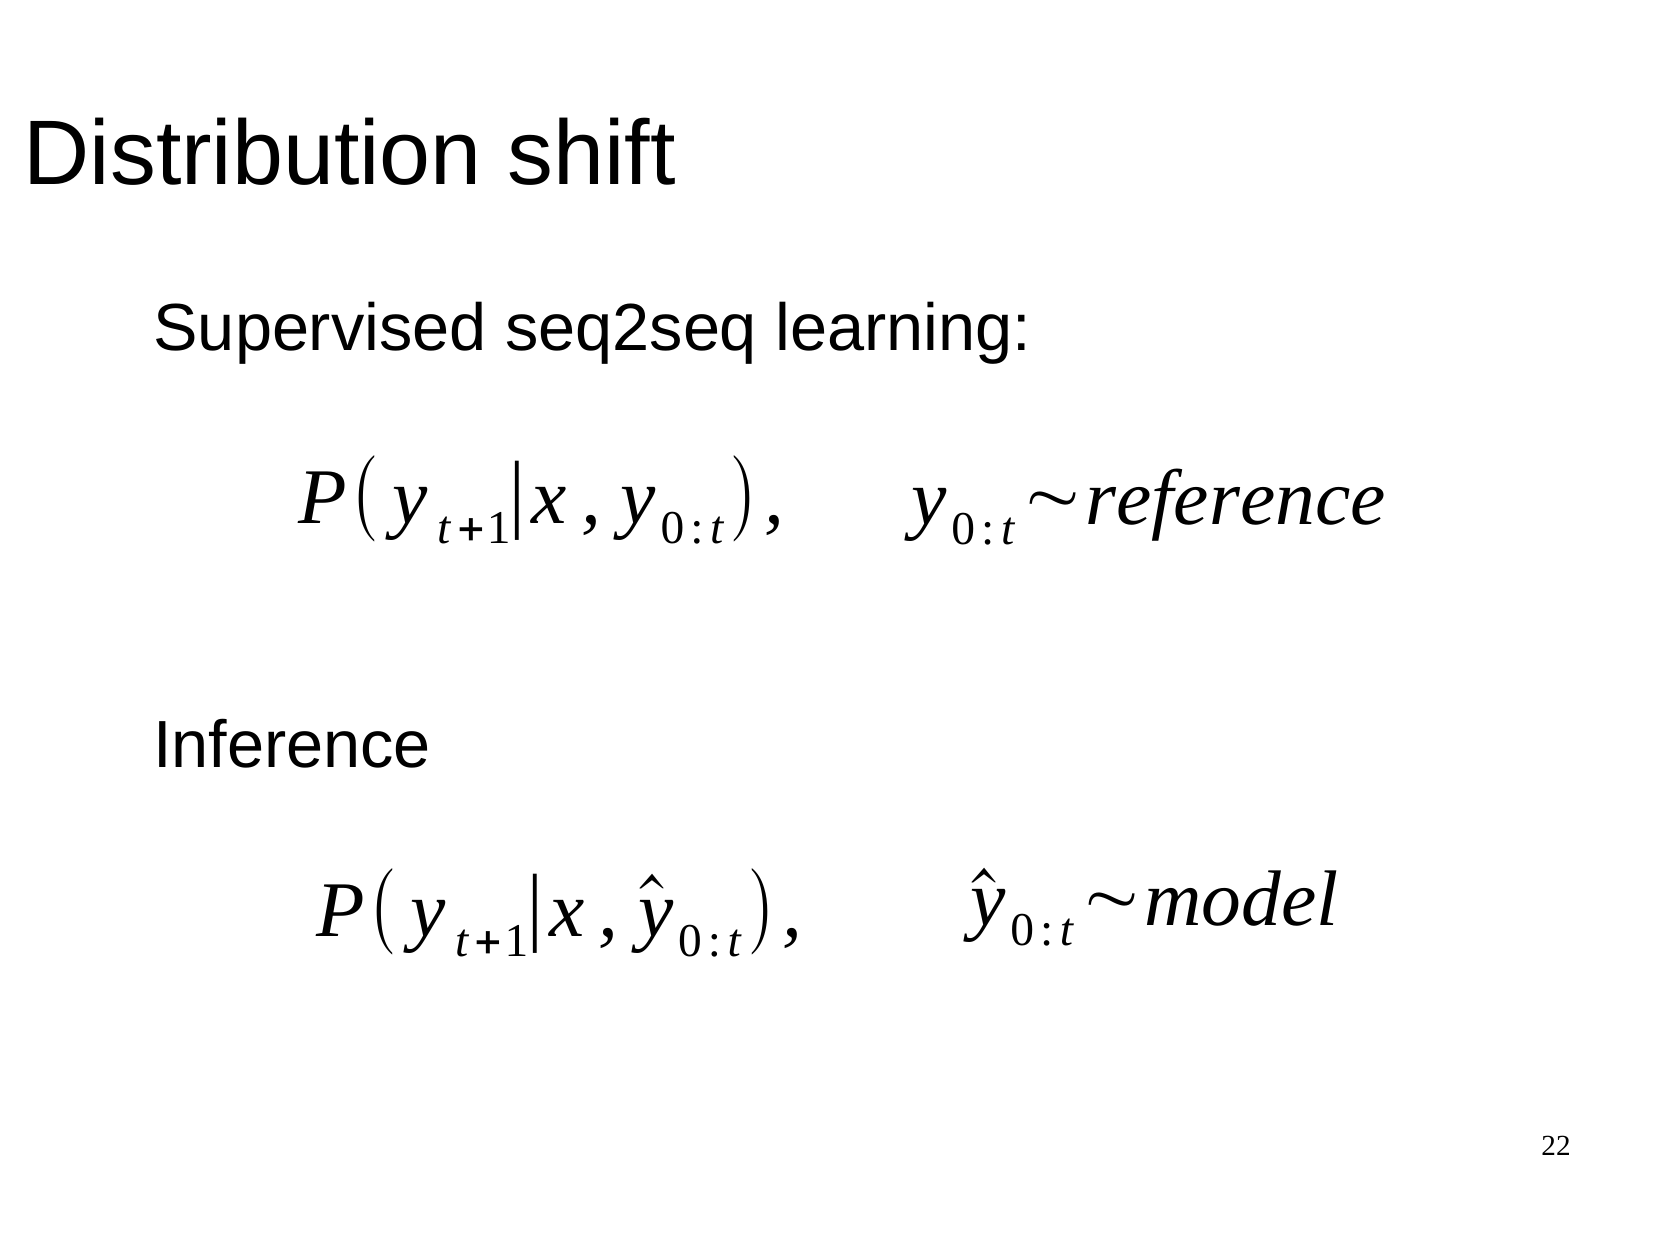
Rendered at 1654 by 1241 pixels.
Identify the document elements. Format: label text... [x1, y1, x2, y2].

chart [881, 455, 1401, 556]
list Supervised seq2seq learning: Inference [82, 290, 1571, 1010]
chart [273, 449, 802, 552]
title Distribution shift [23, 49, 1512, 257]
chart [940, 857, 1361, 958]
chart [291, 862, 820, 965]
